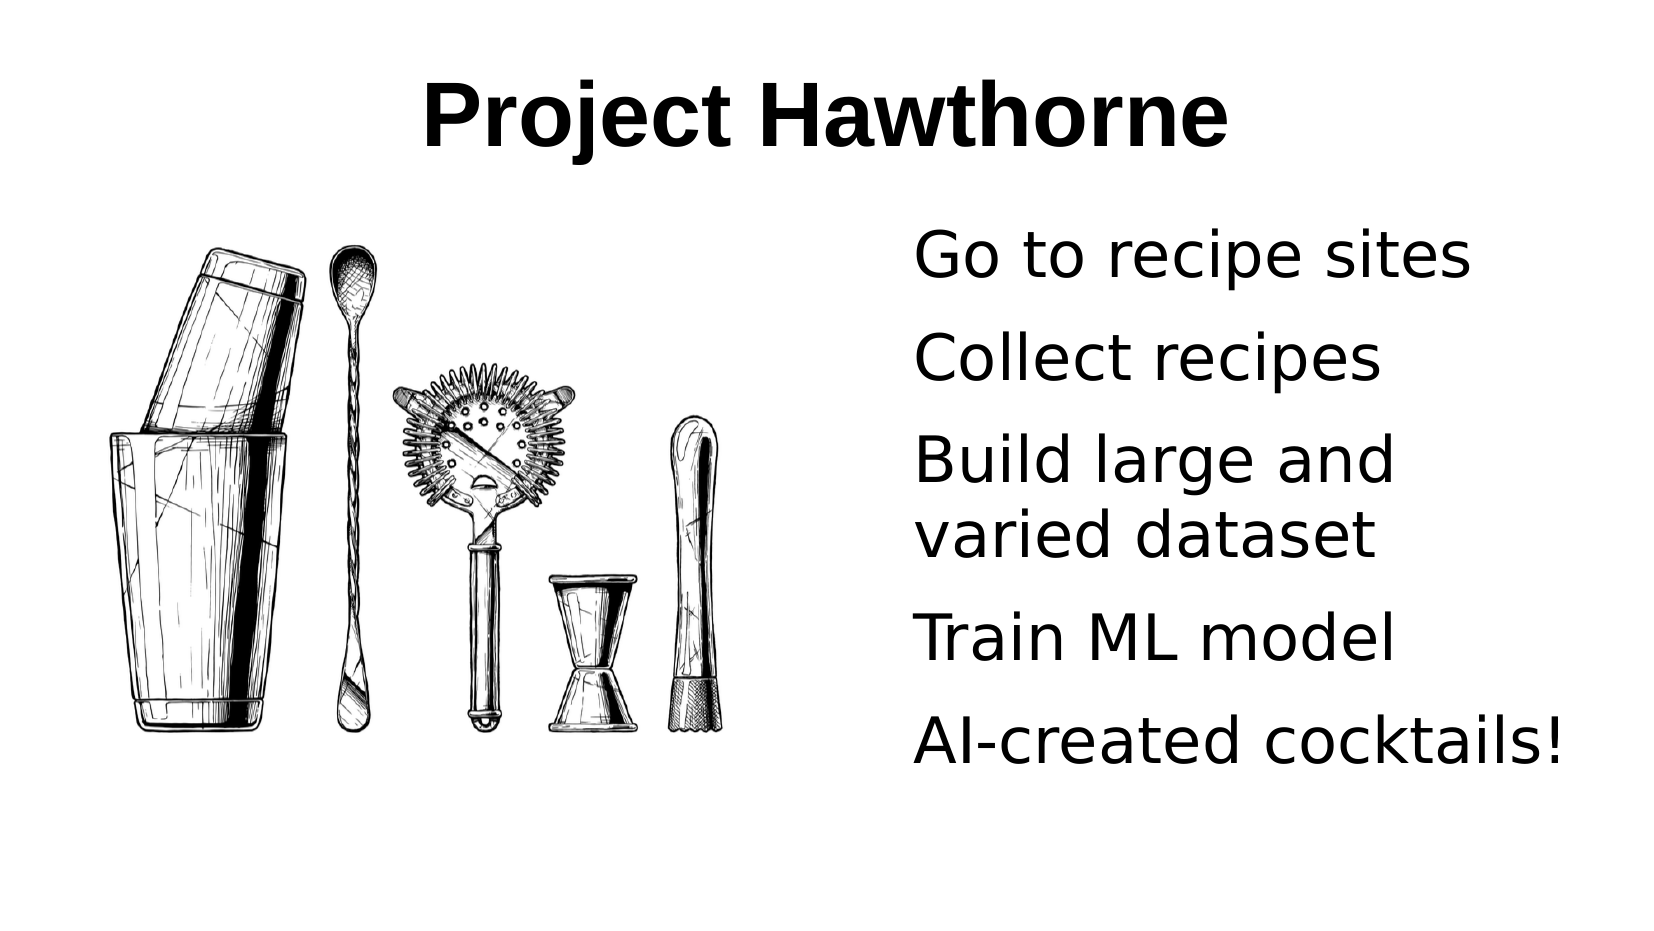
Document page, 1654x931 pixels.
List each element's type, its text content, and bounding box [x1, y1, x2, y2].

list Go to recipe sites Collect recipes Build large and varied dataset Train ML model AI-created cocktails! [845, 217, 1572, 839]
picture [54, 217, 806, 780]
title Project Hawthorne [82, 37, 1571, 193]
